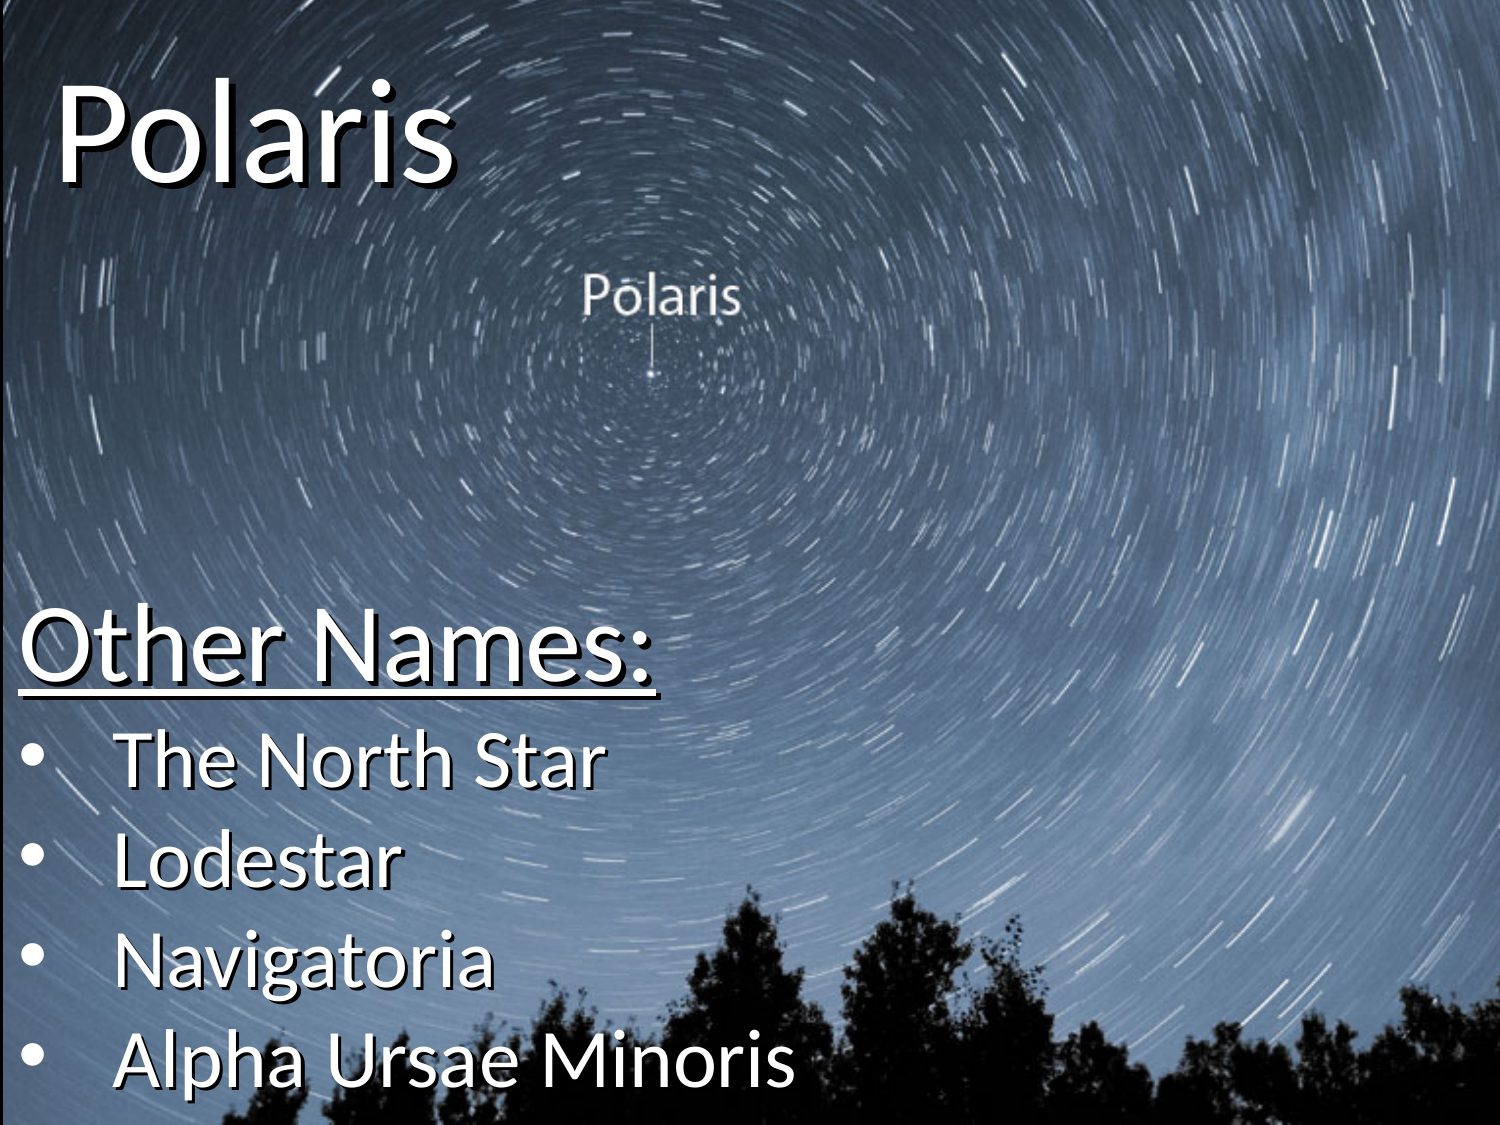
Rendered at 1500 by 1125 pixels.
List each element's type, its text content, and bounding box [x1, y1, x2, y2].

picture [3, 0, 1500, 1125]
text_box Polaris [37, 24, 588, 222]
text_box Other Names: The North Star Lodestar Navigatoria Alpha Ursae Minoris [3, 561, 1241, 1125]
